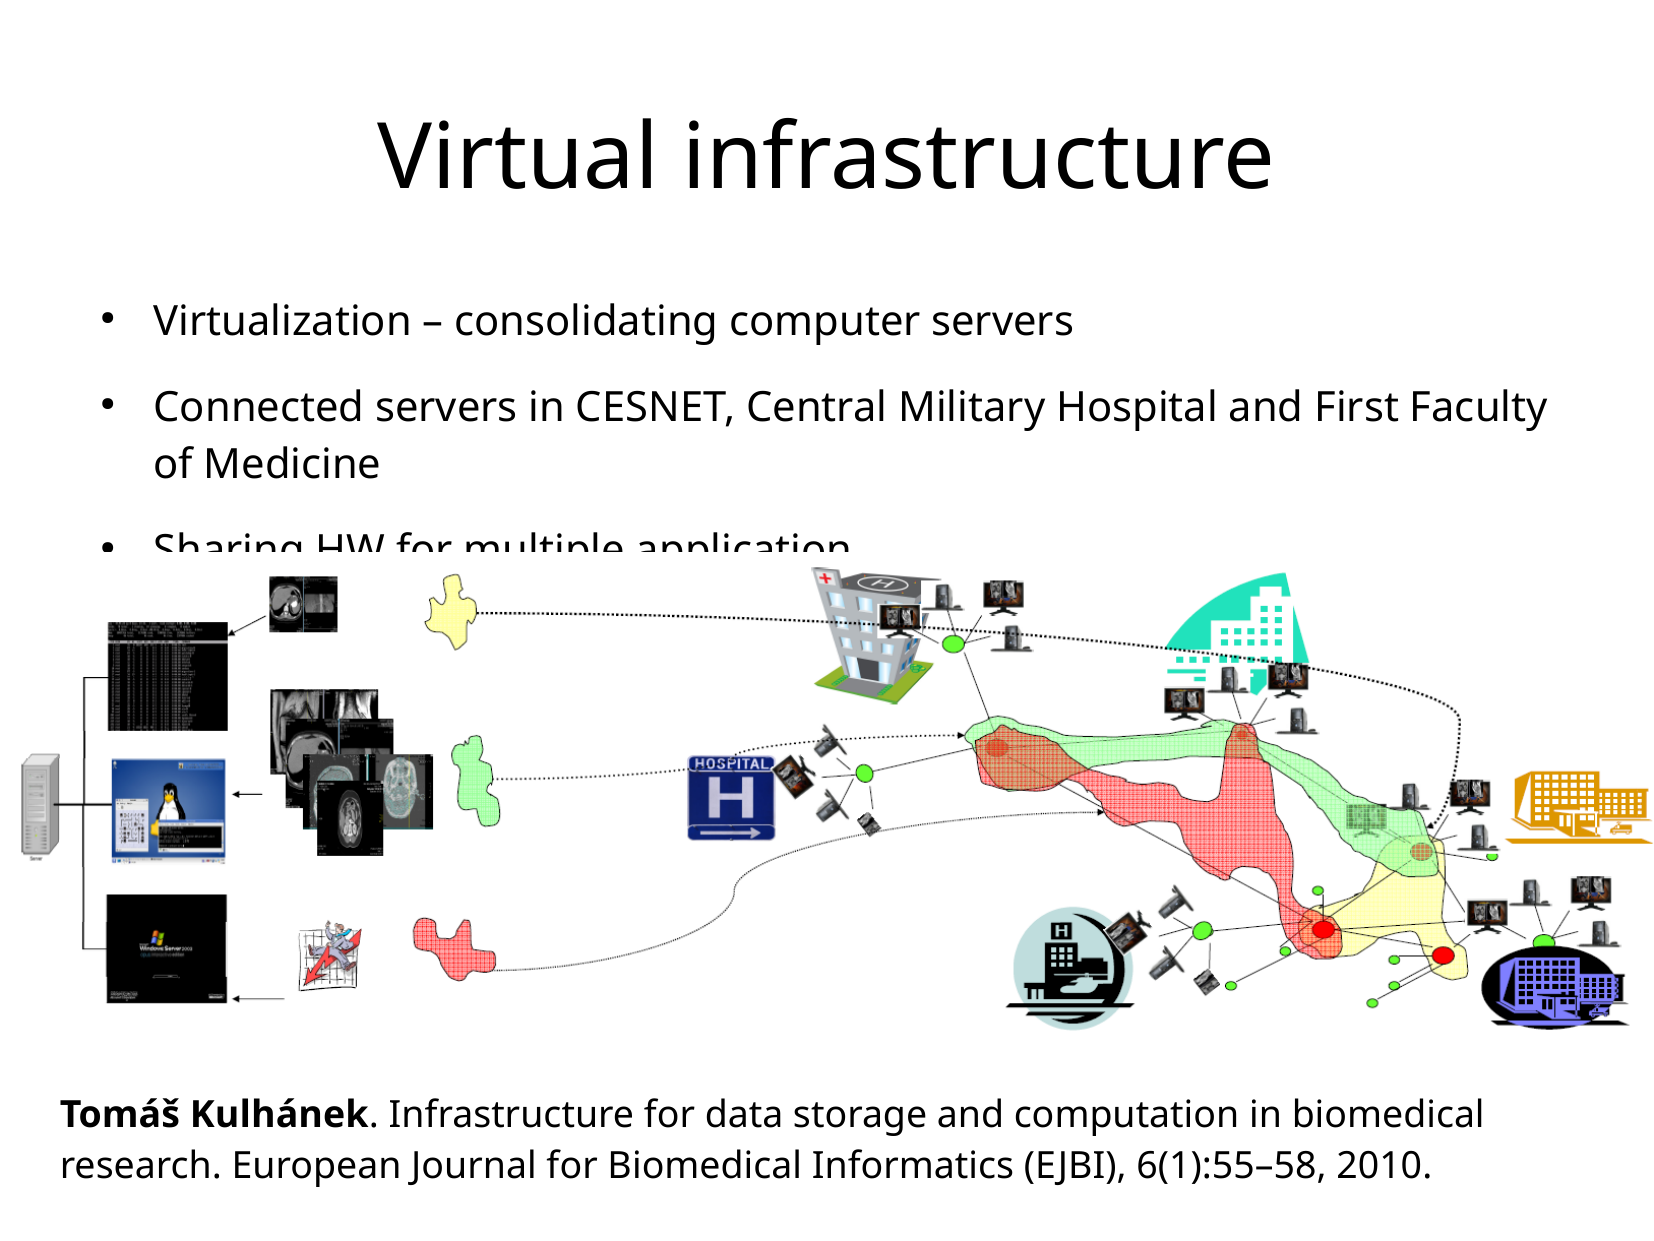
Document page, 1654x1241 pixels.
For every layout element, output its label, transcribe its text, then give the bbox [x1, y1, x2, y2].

list Virtualization – consolidating computer servers Connected servers in CESNET, Central Military Hospital and First Faculty of Medicine Sharing HW for multiple application [82, 290, 1571, 552]
text_box Tomáš Kulhánek. Infrastructure for data storage and computation in biomedical research. European Journal for Biomedical Informatics (EJBI), 6(1):55–58, 2010. [45, 1080, 1621, 1186]
picture [0, 552, 1654, 1051]
title Virtual infrastructure [82, 49, 1571, 257]
